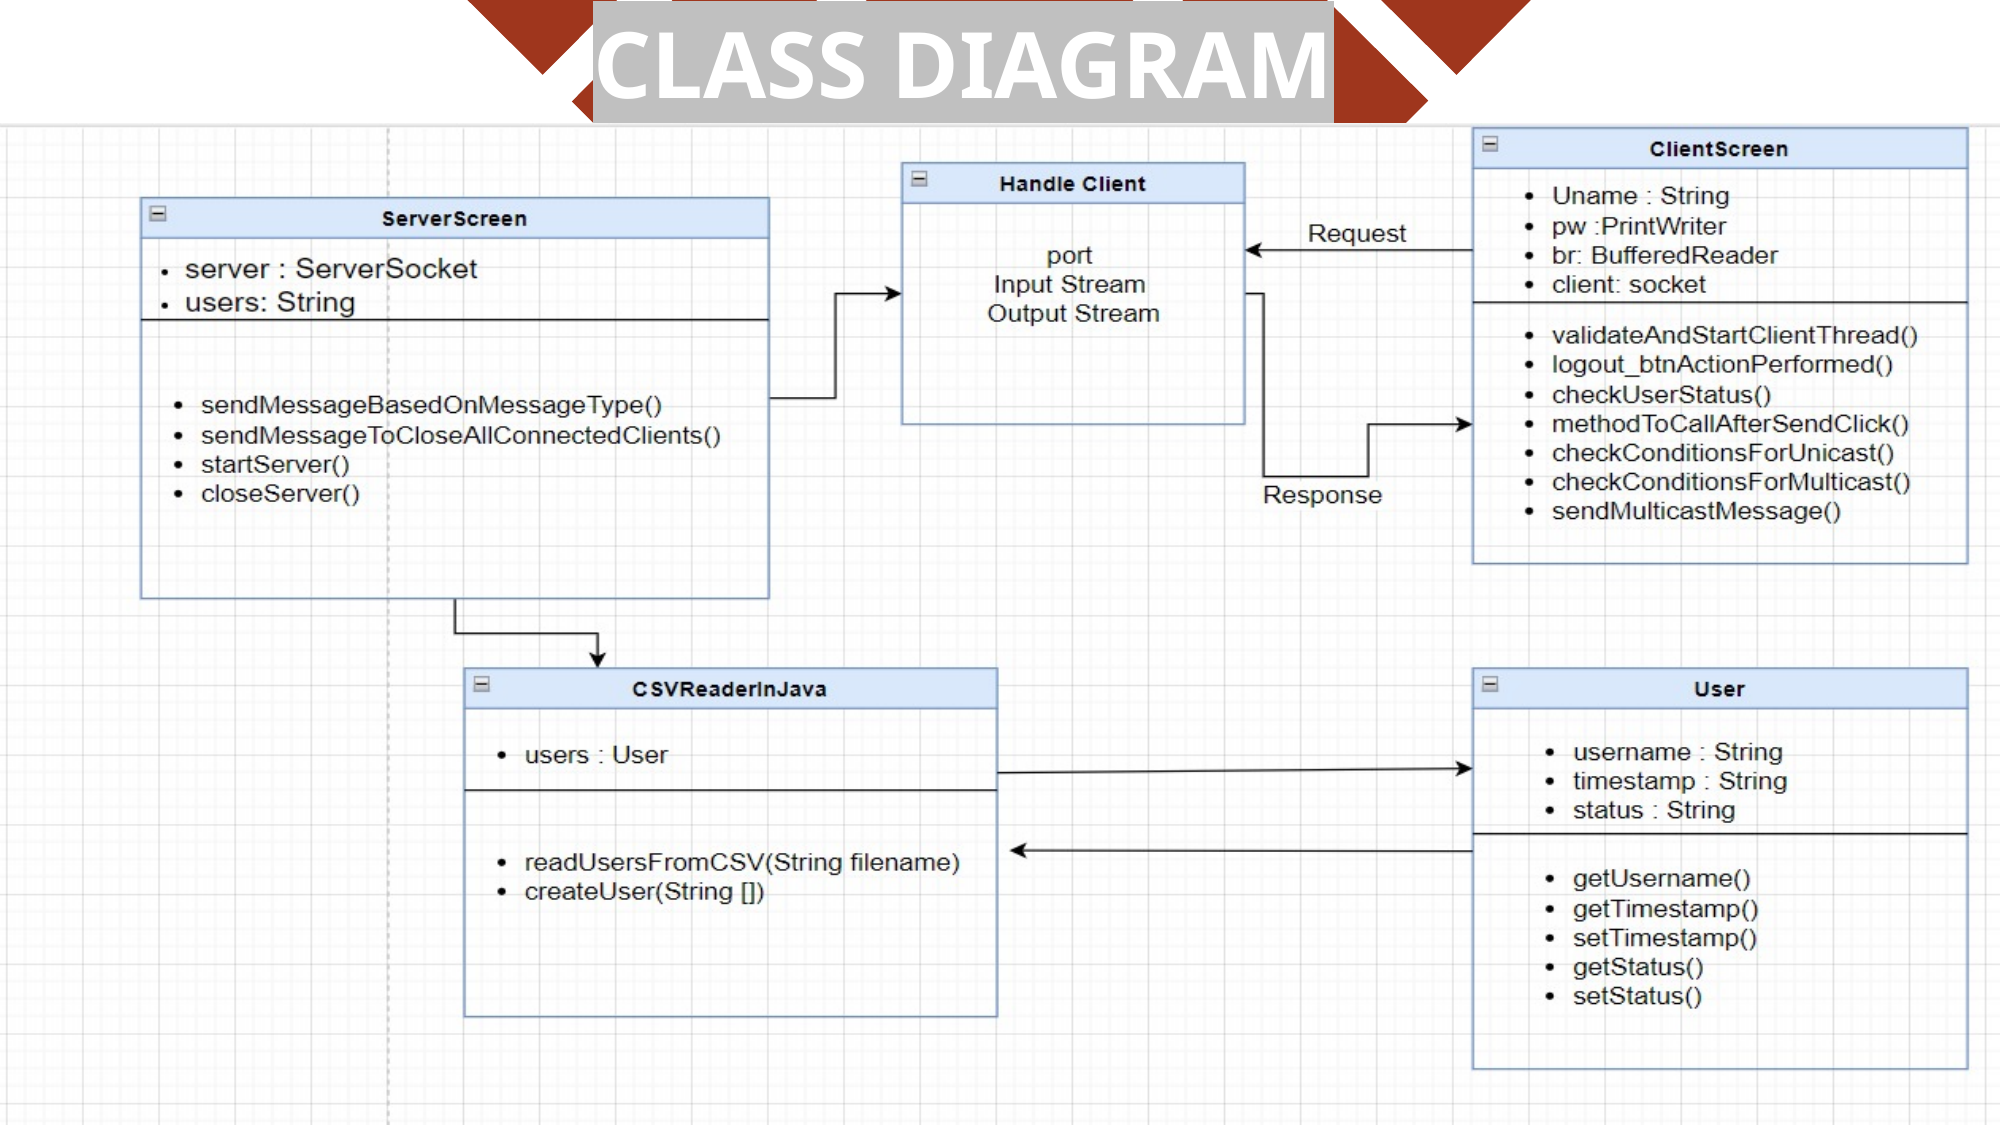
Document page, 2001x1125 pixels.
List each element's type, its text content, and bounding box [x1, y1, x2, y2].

title CLASS DIAGRAM [48, 6, 1879, 123]
picture [0, 123, 2000, 1125]
